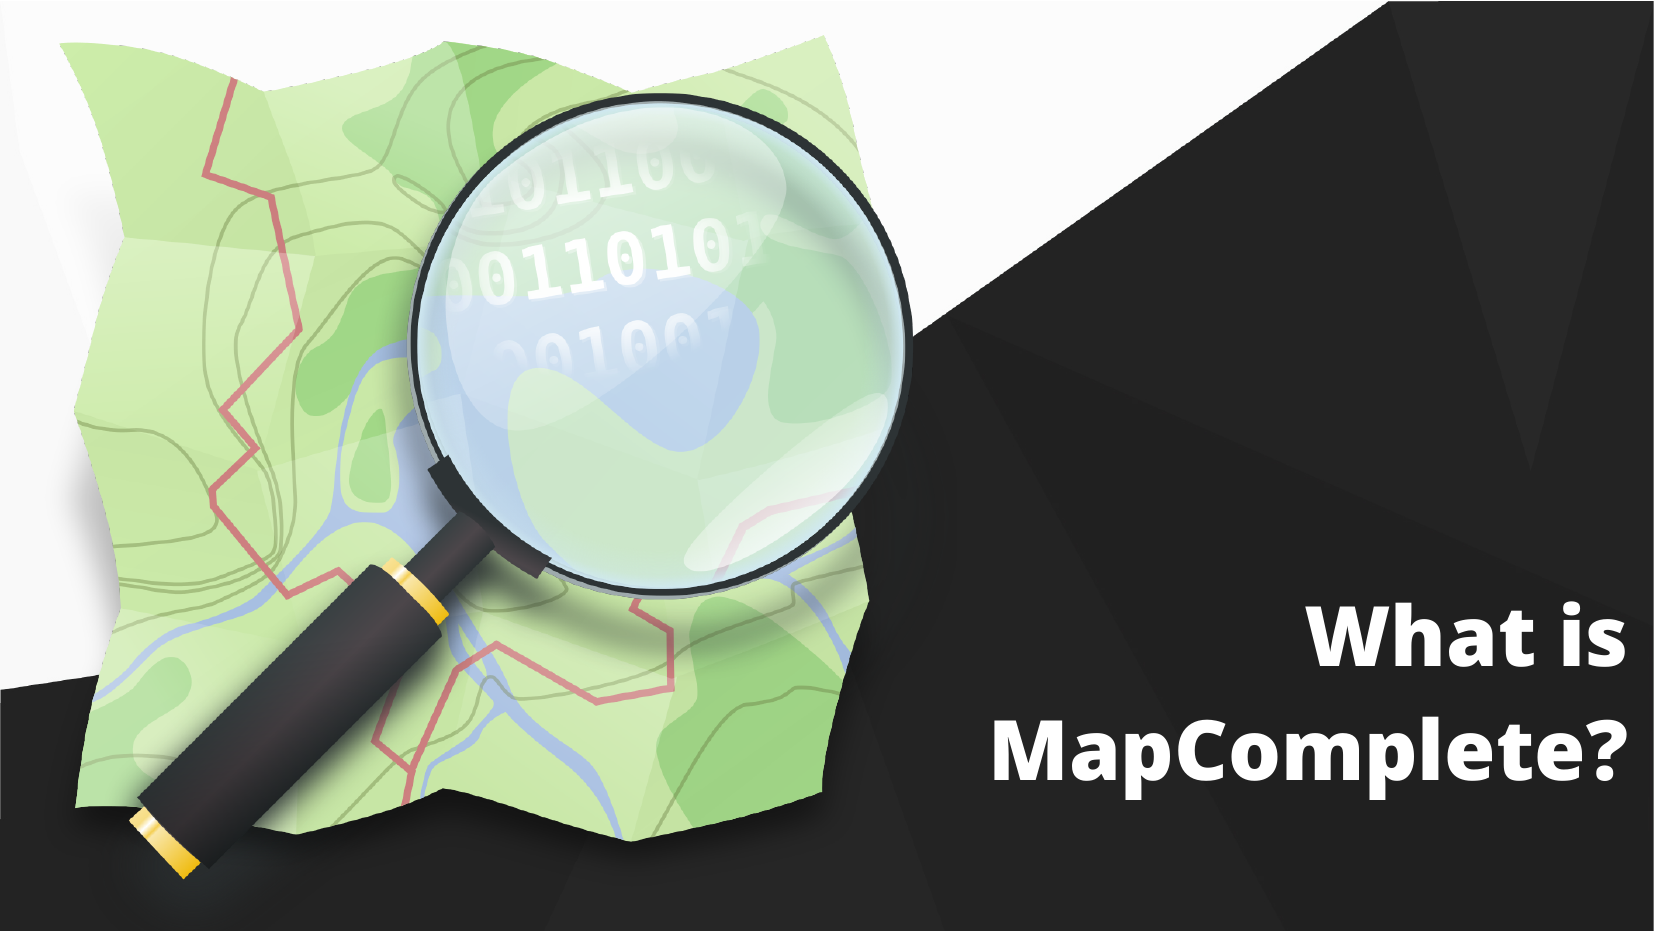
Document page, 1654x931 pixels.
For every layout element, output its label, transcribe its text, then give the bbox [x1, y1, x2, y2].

picture [0, 1, 1654, 931]
title What is MapComplete? [957, 577, 1629, 805]
